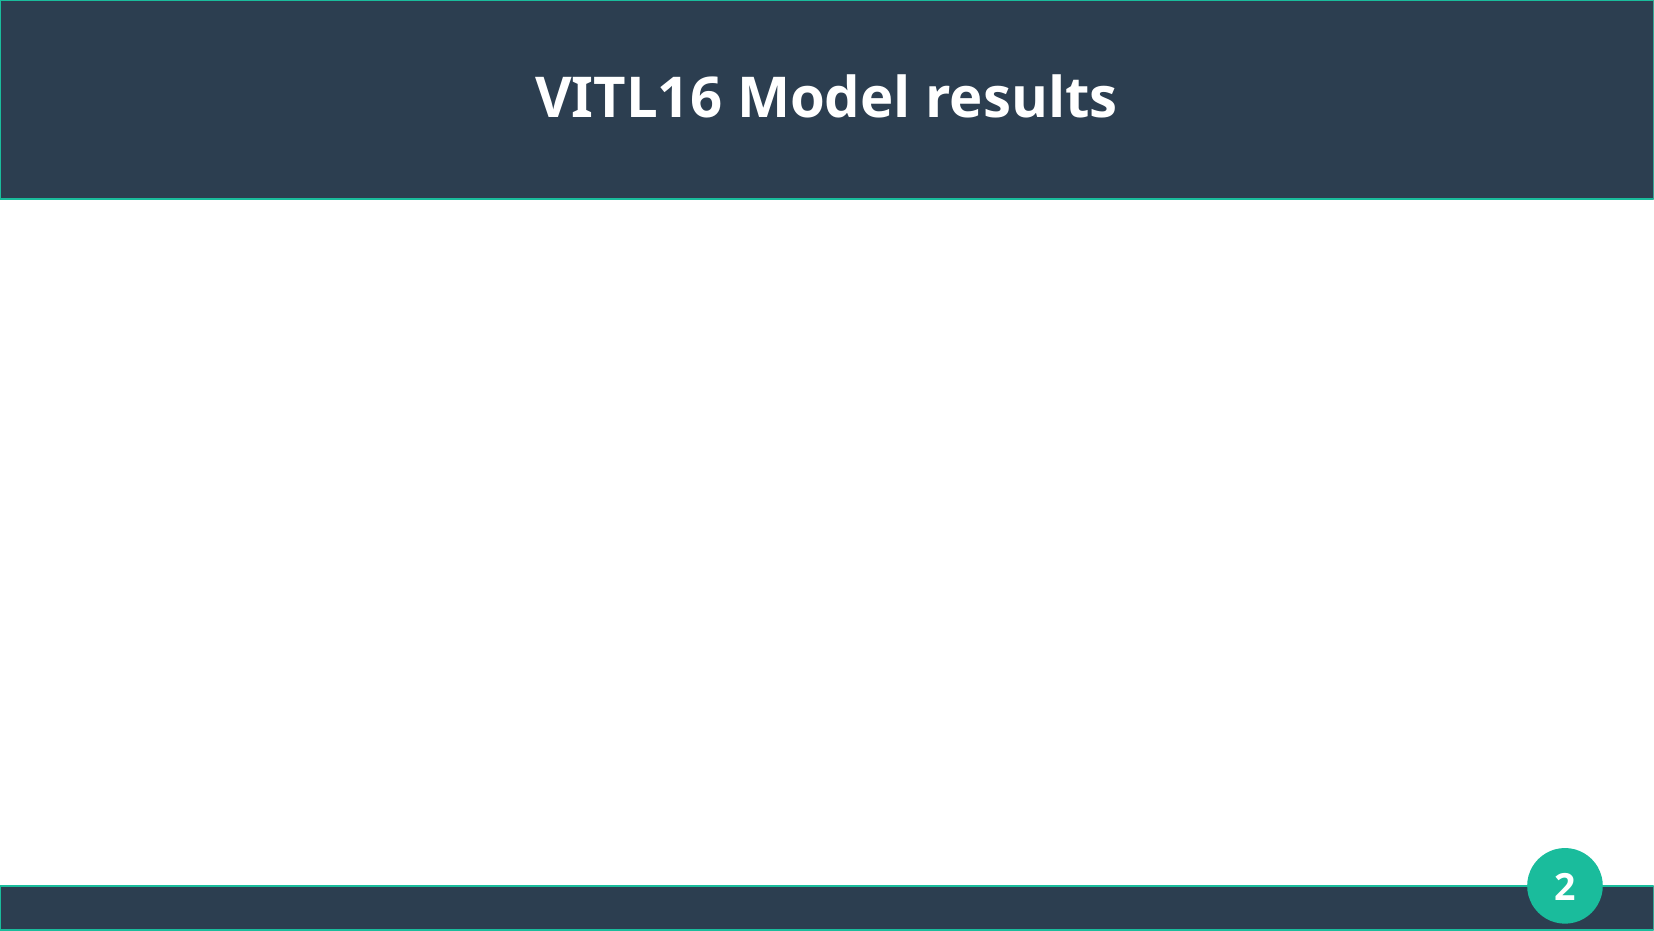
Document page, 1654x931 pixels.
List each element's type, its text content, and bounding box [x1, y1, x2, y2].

title VITL16 Model results [59, 37, 1595, 155]
